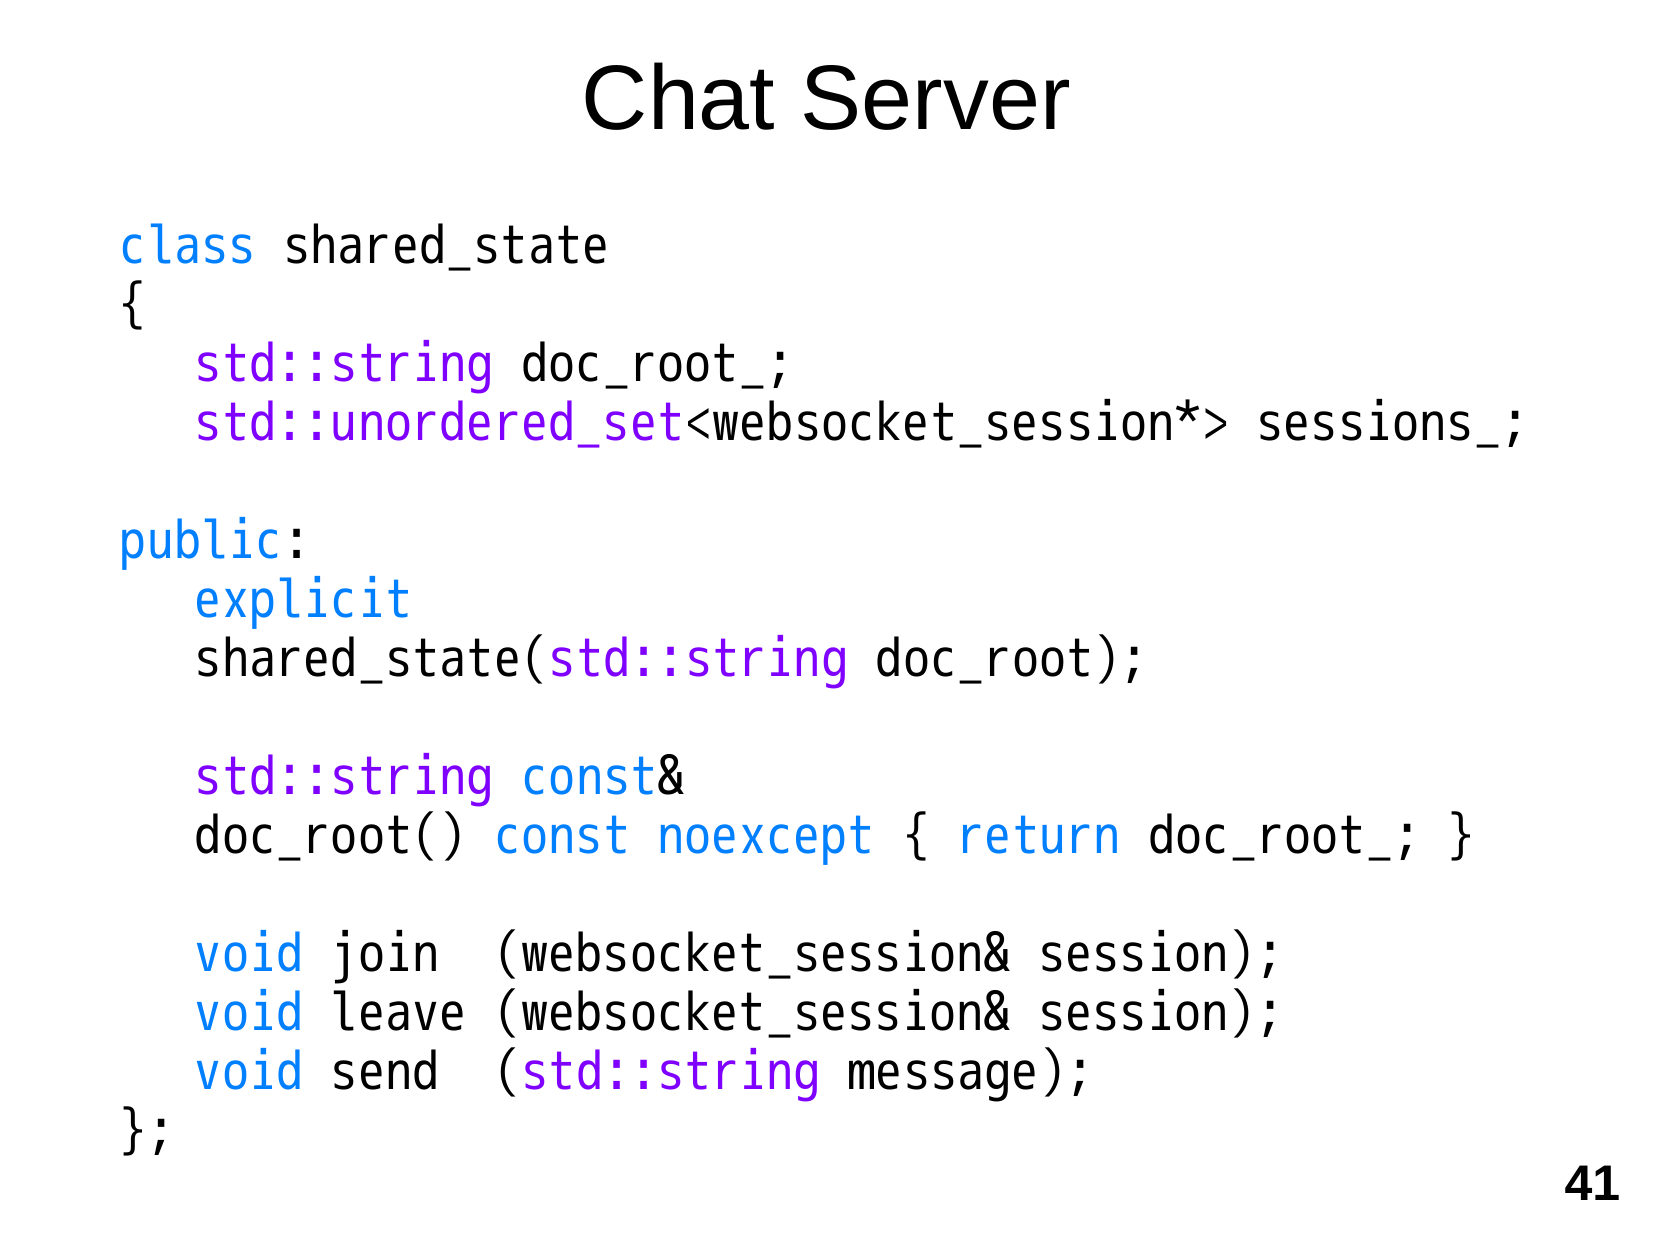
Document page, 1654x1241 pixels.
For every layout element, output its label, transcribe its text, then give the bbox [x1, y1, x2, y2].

text_box class shared_state { std::string doc_root_; std::unordered_set<websocket_session*> sessions_; public: explicit shared_state(std::string doc_root); std::string const& doc_root() const noexcept { return doc_root_; } void join (websocket_session& session); void leave (websocket_session& session); void send (std::string message); }; [104, 210, 1575, 1162]
title Chat Server [82, 15, 1571, 181]
